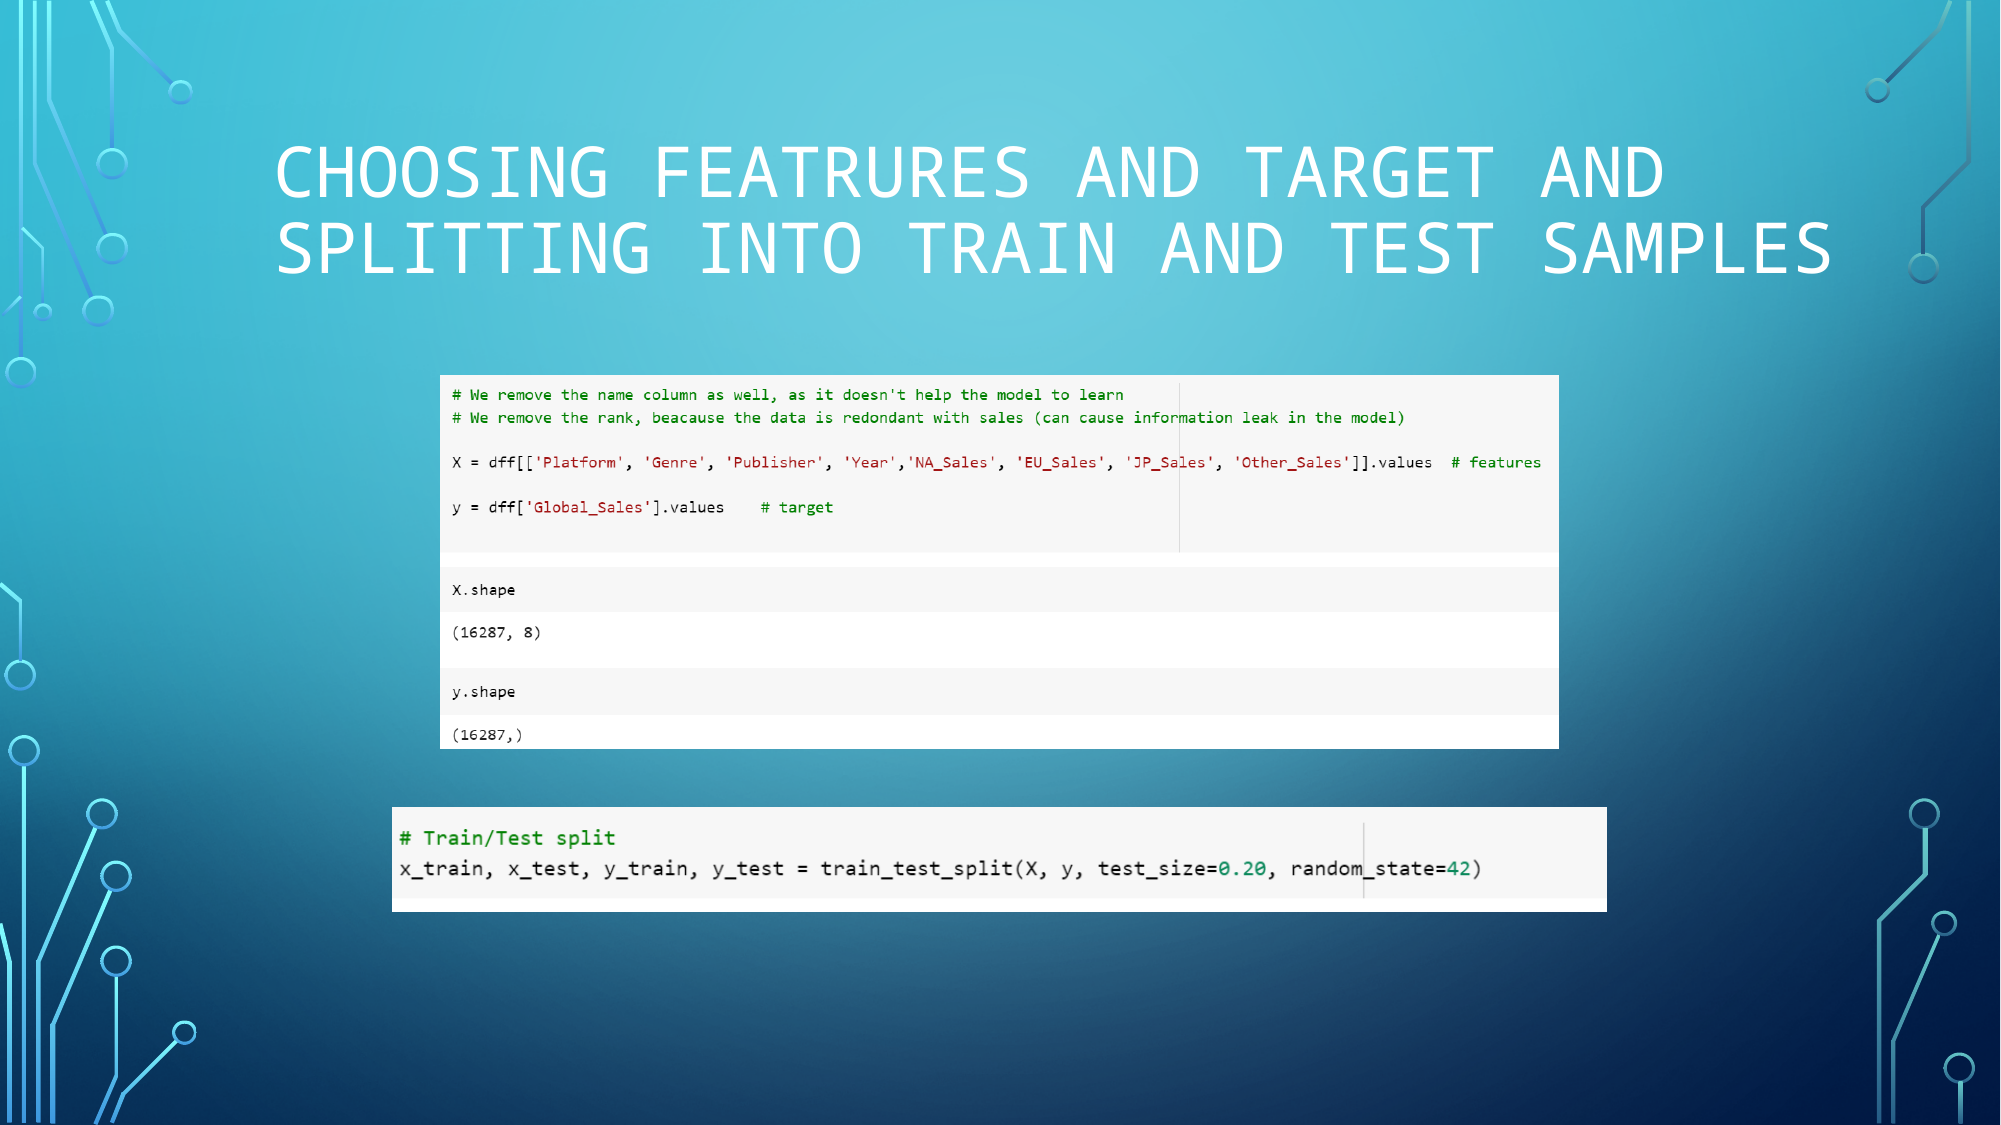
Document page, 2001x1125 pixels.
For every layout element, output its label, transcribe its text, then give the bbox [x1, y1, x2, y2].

picture [392, 807, 1607, 912]
title Choosing featrures and target and splitting into train and test samples [258, 91, 1884, 335]
picture [440, 375, 1559, 750]
